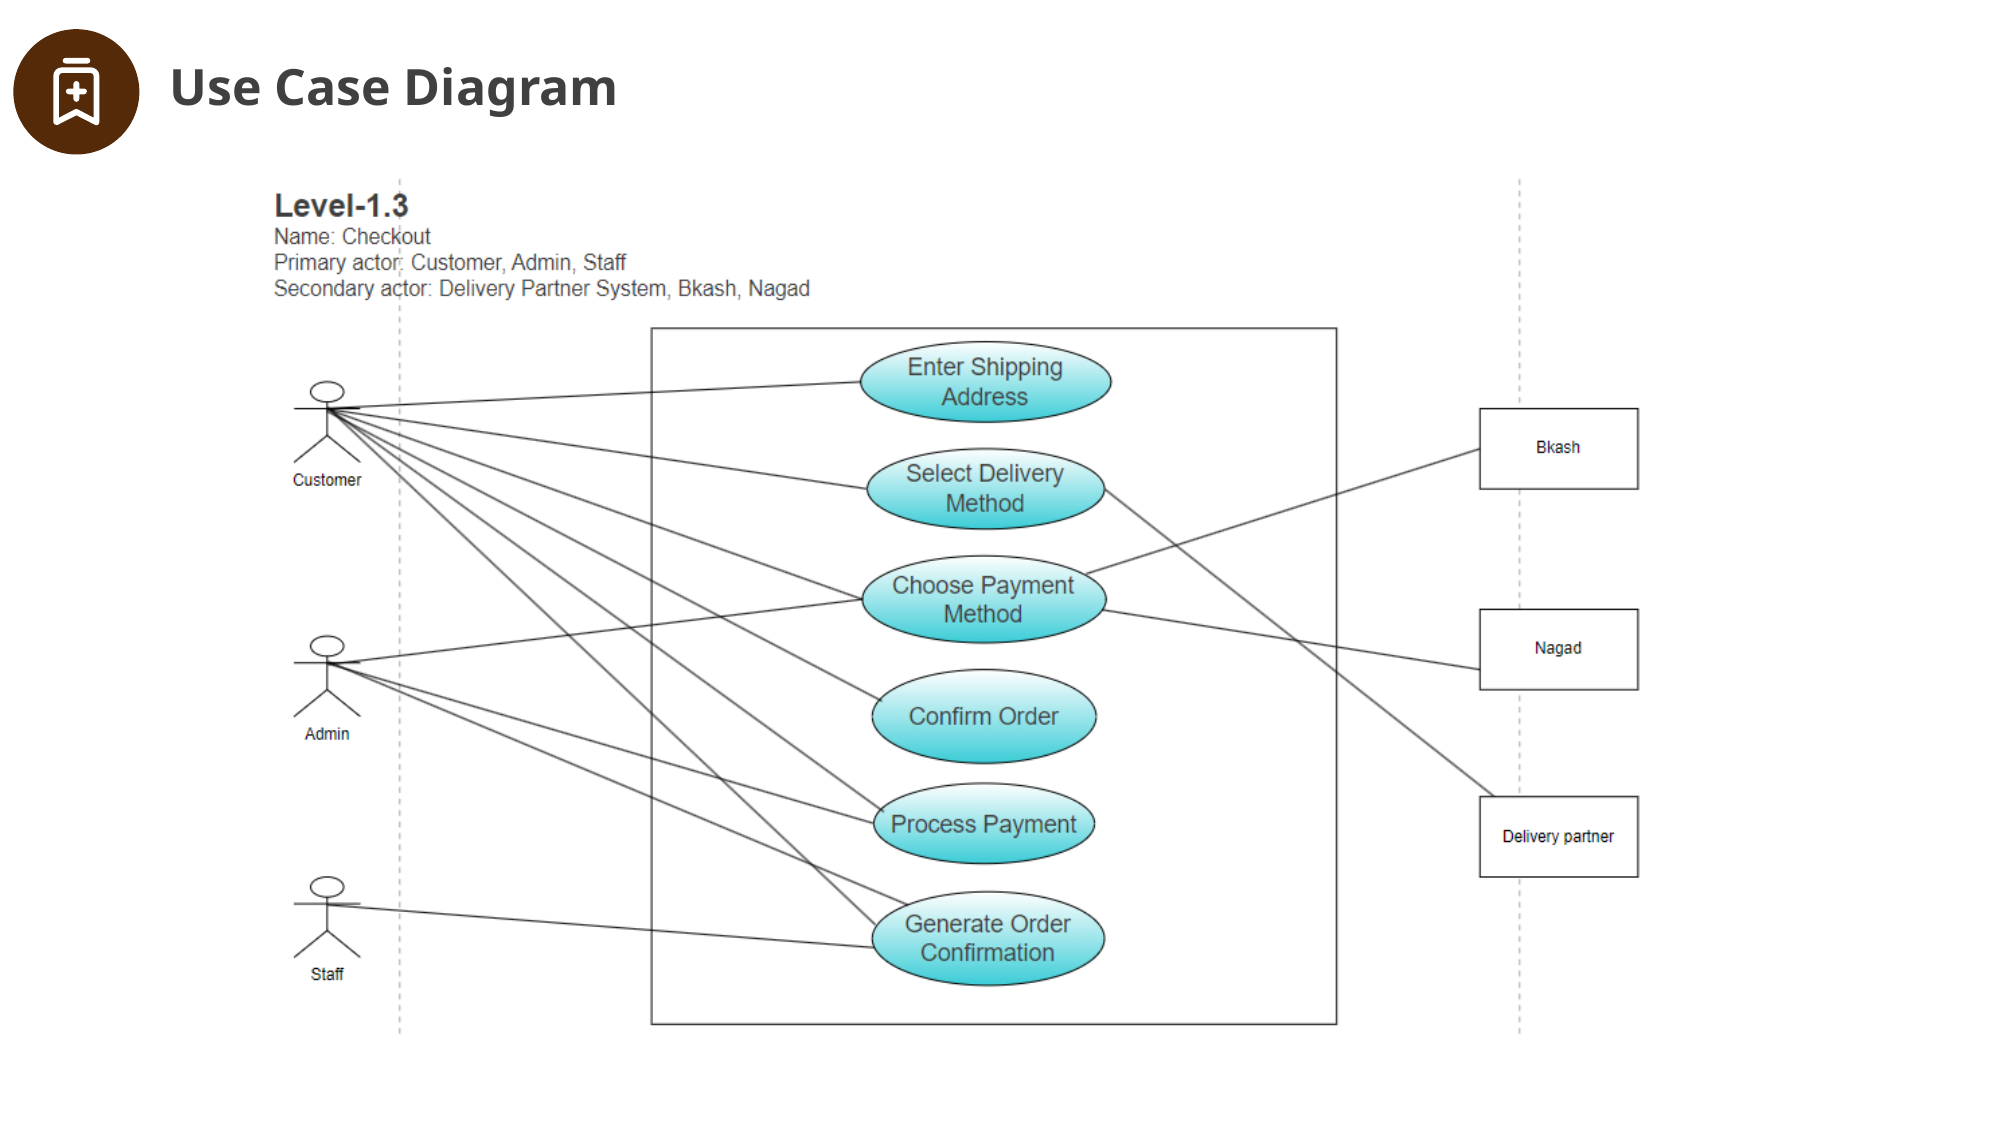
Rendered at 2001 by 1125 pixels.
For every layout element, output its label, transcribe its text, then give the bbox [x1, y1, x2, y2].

picture [251, 176, 1676, 1039]
text_box [13, 29, 140, 155]
text_box Use Case Diagram [154, 48, 447, 80]
